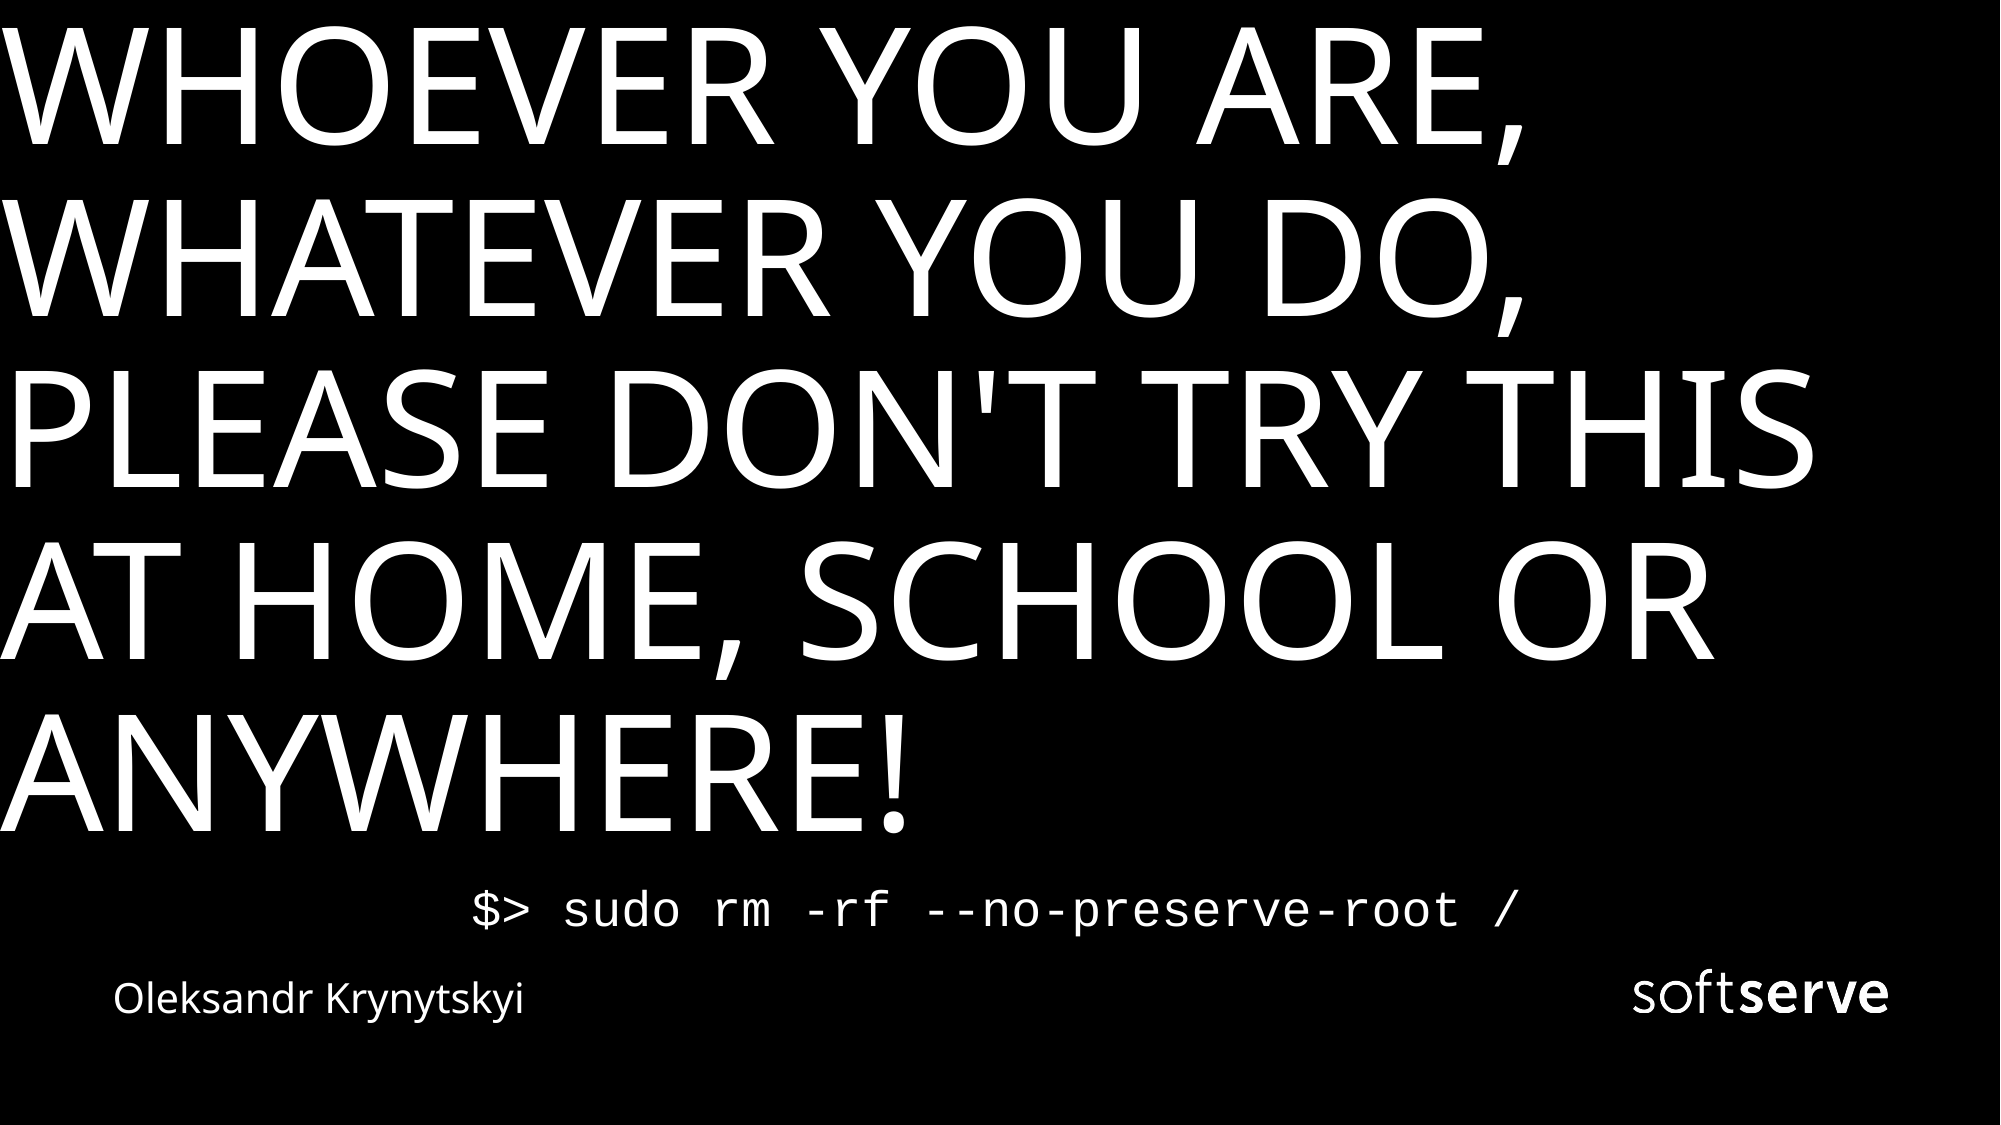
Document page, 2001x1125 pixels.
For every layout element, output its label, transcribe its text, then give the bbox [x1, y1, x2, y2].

picture [1633, 968, 1888, 1013]
title WHOEVER YOU ARE, WHATEVER YOU DO, PLEASE DON'T TRY THIS AT HOME, SCHOOL OR ANYWHERE! [0, 0, 2000, 868]
text_box $> sudo rm -rf --no-preserve-root / [443, 852, 1557, 948]
list Oleksandr Krynytskyi [112, 970, 682, 1019]
